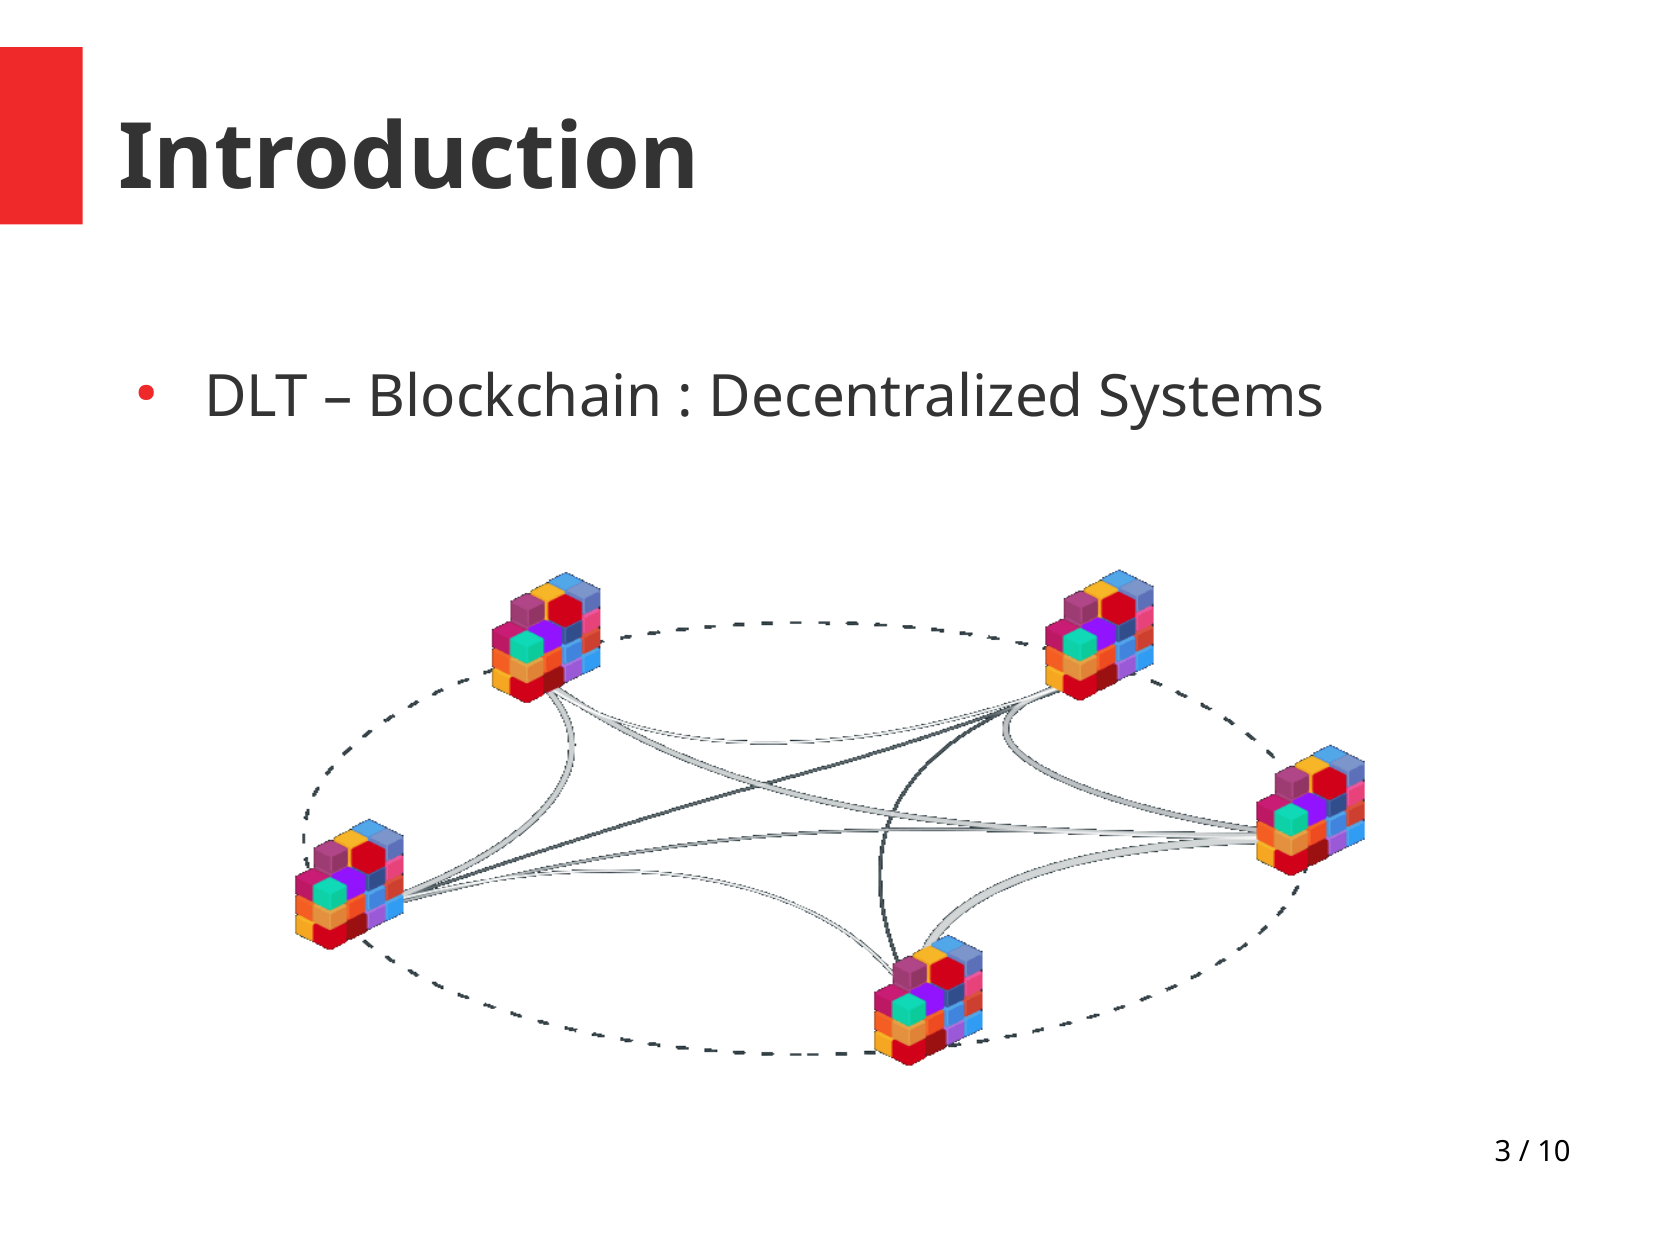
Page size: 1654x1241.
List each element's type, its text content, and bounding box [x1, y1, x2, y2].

picture [177, 434, 1489, 1199]
list DLT – Blockchain : Decentralized Systems [118, 354, 1536, 1074]
title Introduction [118, 49, 1571, 257]
